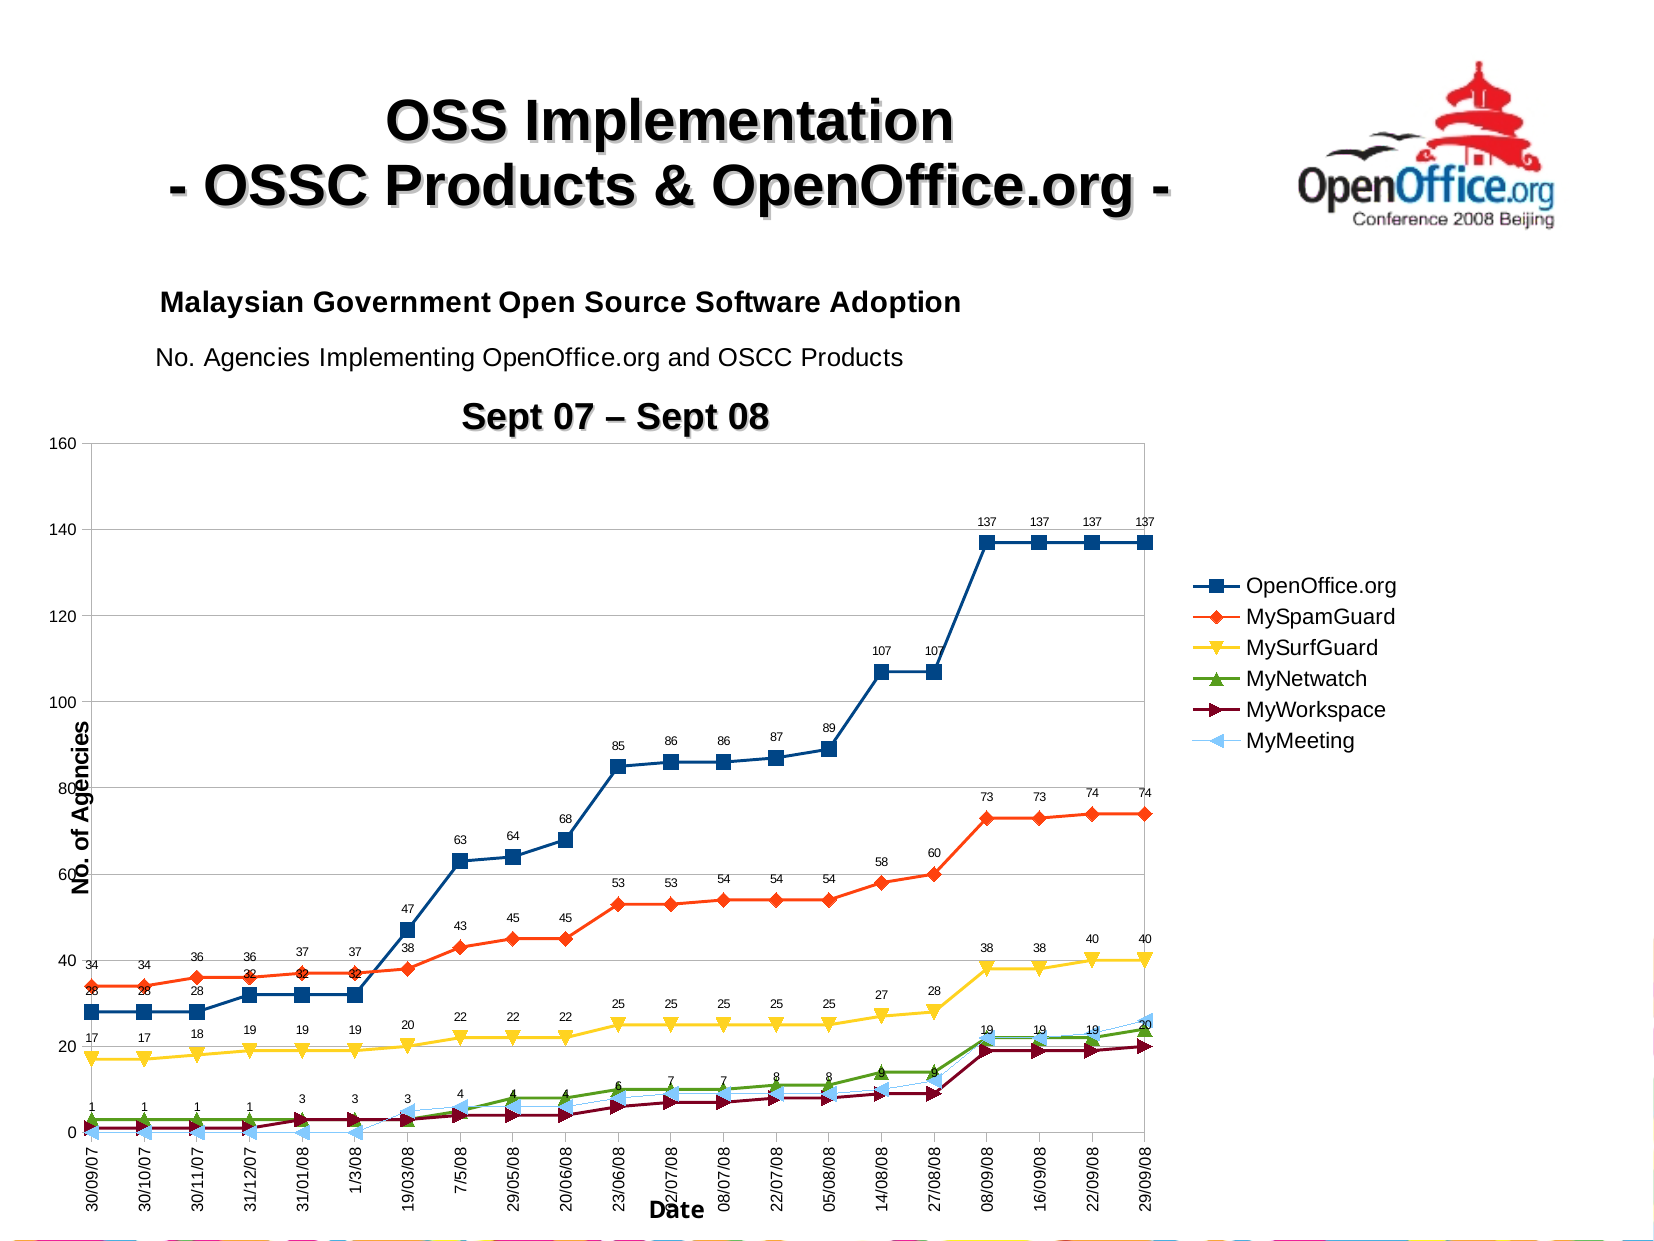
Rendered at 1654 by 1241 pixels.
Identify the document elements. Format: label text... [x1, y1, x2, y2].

title OSS Implementation - OSSC Products & OpenOffice.org - [82, 49, 1258, 231]
chart [0, 231, 1654, 1241]
text_box Sept 07 – Sept 08 [446, 388, 791, 445]
picture [1285, 51, 1569, 231]
